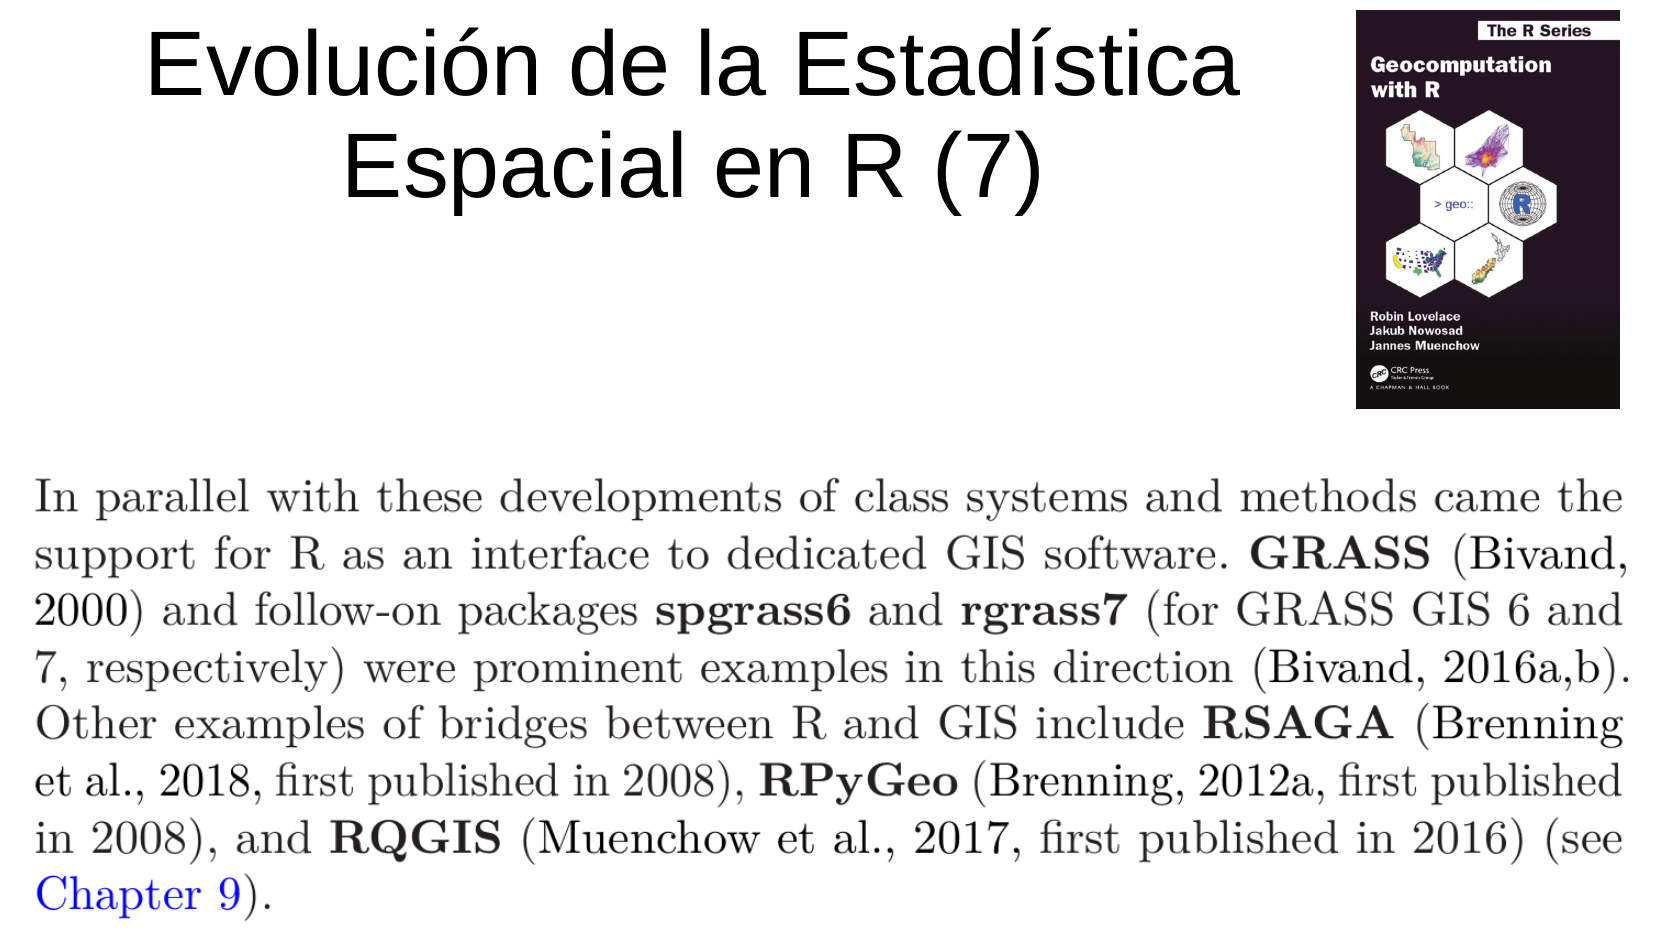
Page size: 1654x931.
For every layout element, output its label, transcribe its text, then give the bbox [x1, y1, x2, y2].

picture [0, 443, 1650, 930]
title Evolución de la Estadística Espacial en R (7) [82, 12, 1306, 218]
picture [1356, 10, 1620, 409]
